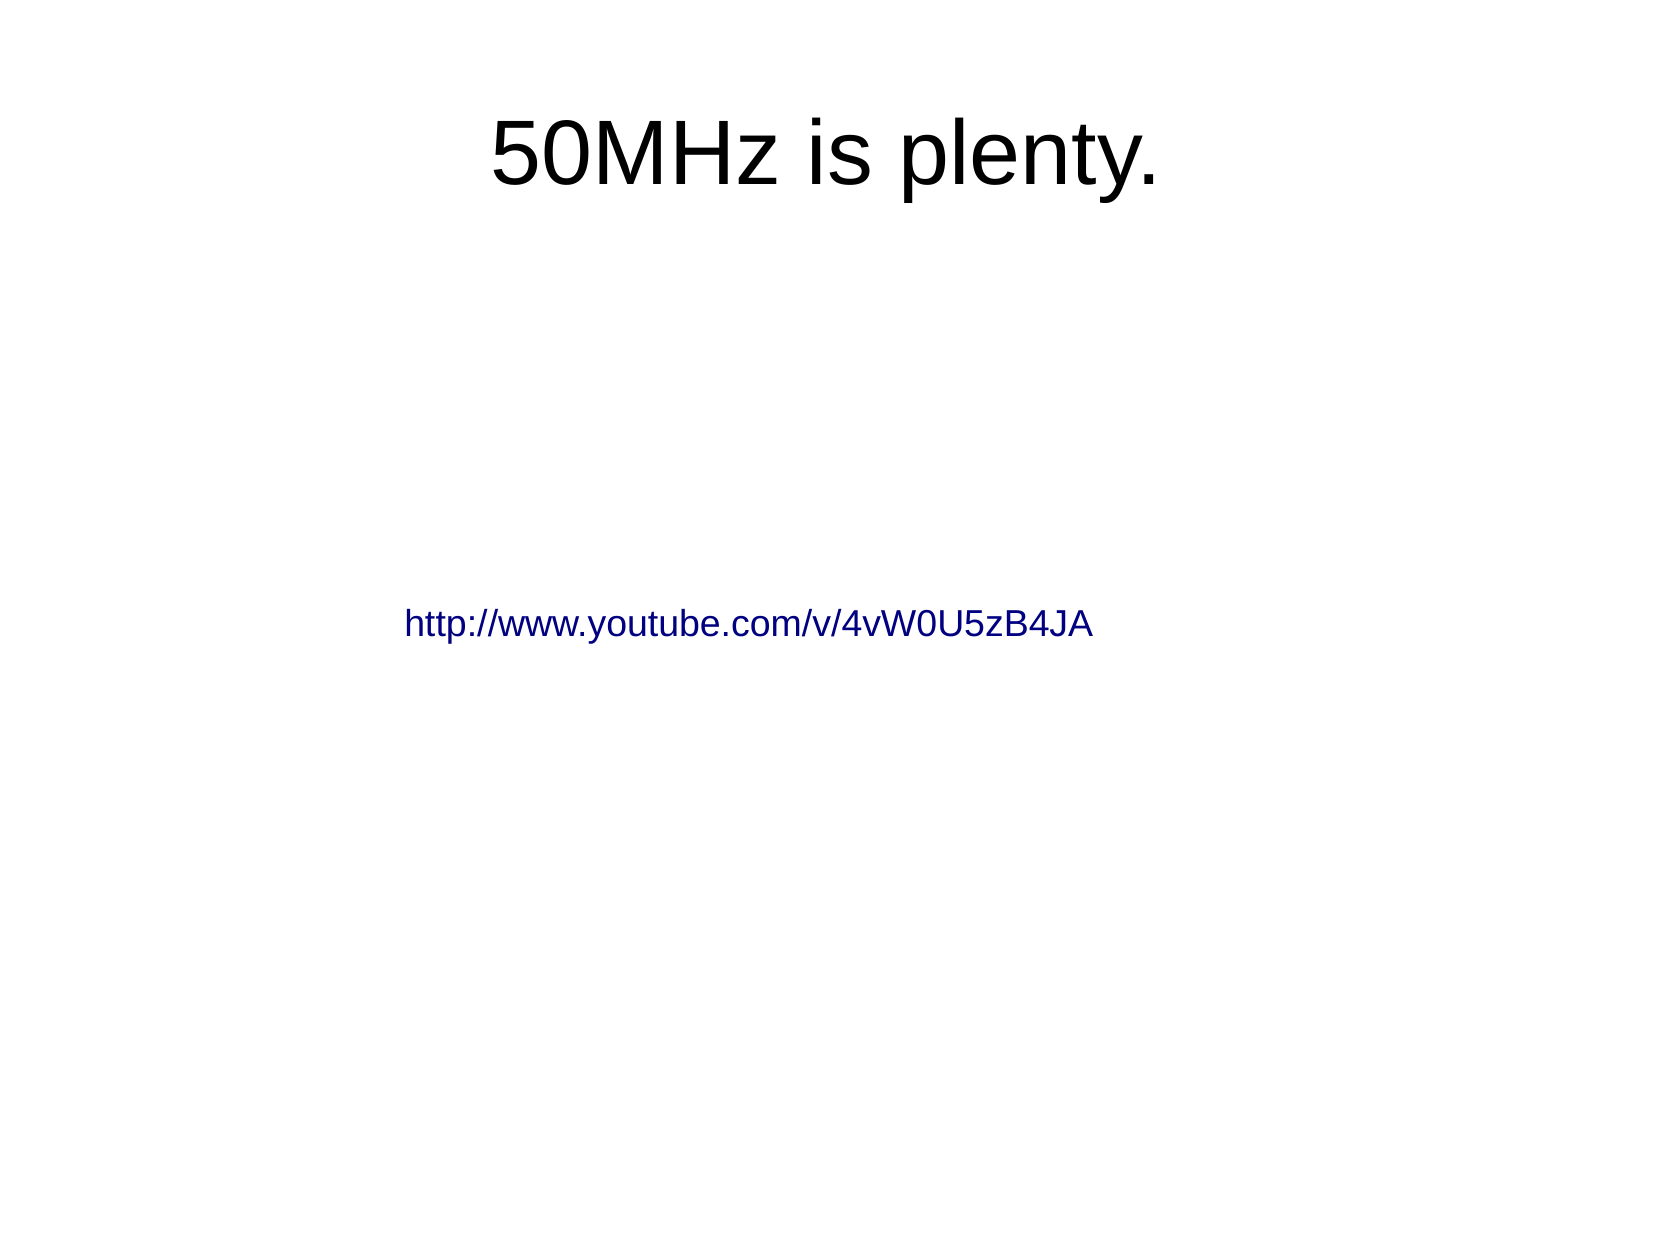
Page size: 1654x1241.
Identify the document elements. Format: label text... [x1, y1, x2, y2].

title 50MHz is plenty. [82, 49, 1571, 257]
text_box http://www.youtube.com/v/4vW0U5zB4JA [389, 594, 1262, 666]
